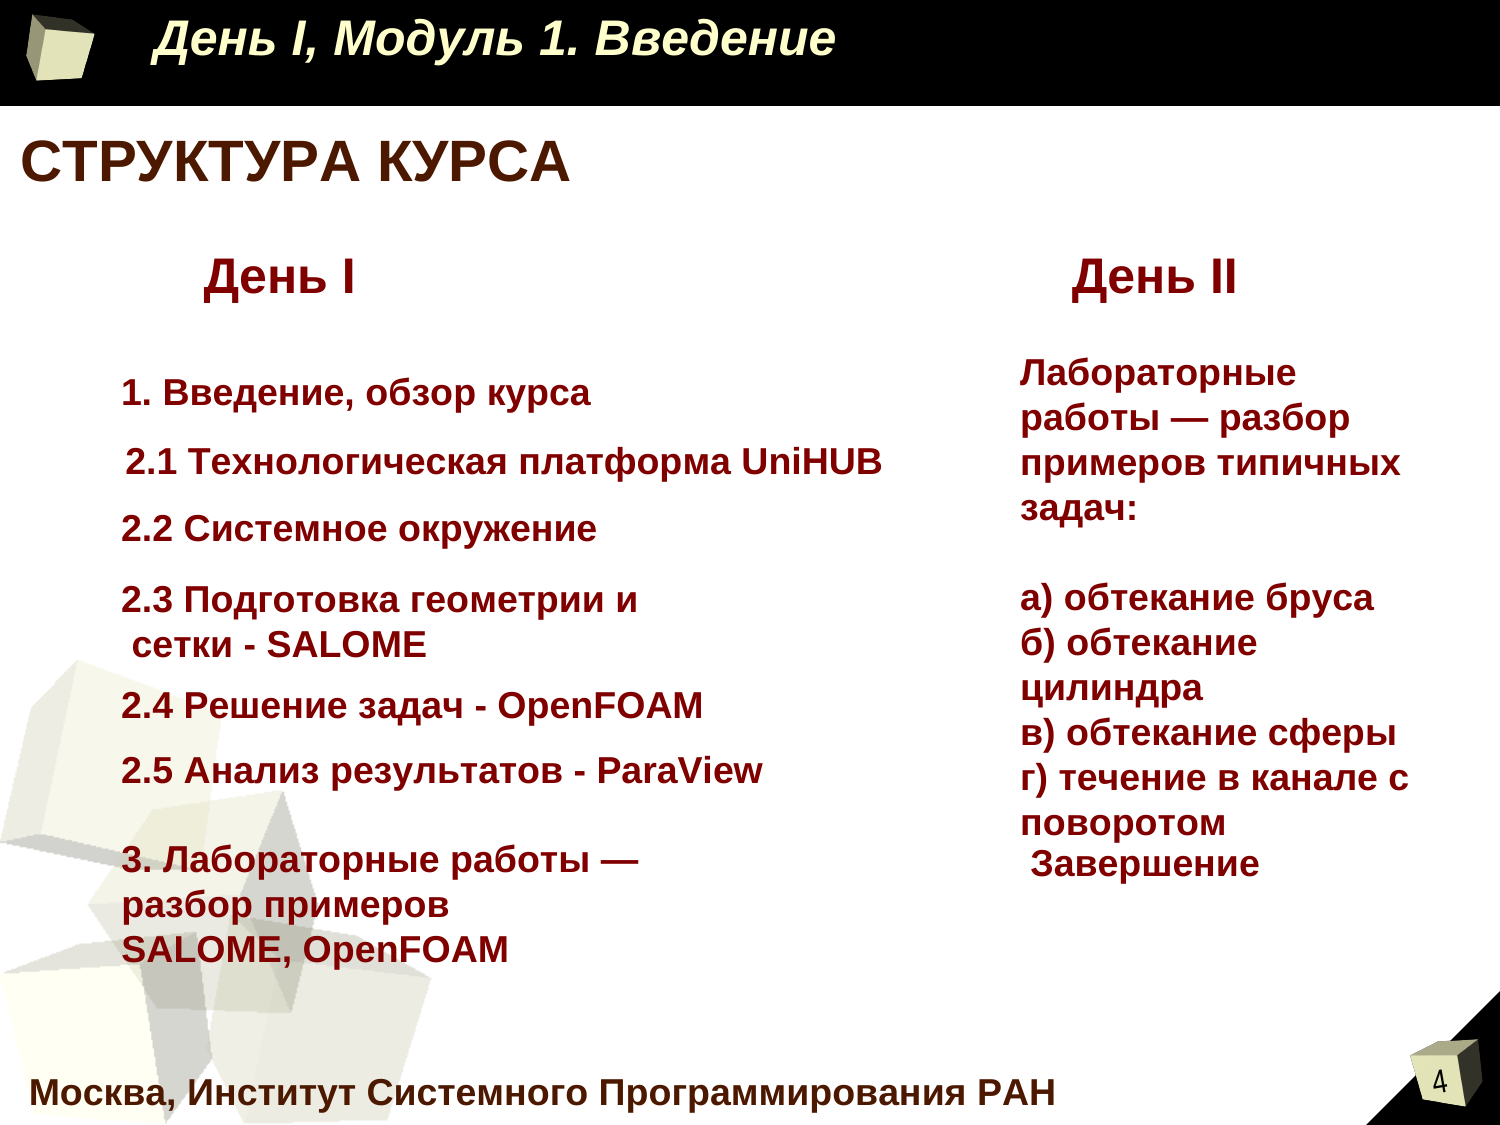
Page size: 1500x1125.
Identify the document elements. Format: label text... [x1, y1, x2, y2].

text_box Лабораторные работы — разбор примеров типичных задач: а) обтекание бруса б) обтекание цилиндра в) обтекание сферы г) течение в канале с поворотом [1005, 340, 1430, 851]
text_box Завершение [1015, 831, 1275, 892]
text_box 3. Лабораторные работы — разбор примеров SALOME, OpenFOAM [106, 827, 665, 978]
text_box 2.2 Системное окружение [106, 496, 613, 557]
text_box 1. Введение, обзор курса [106, 360, 607, 421]
picture [423, 1088, 433, 1102]
picture [0, 659, 433, 1125]
text_box День II [1057, 236, 1254, 312]
text_box 2.1 Технологическая платформа UniHUB [110, 429, 899, 490]
text_box СТРУКТУРА КУРСА [5, 115, 1500, 201]
text_box День I [189, 236, 372, 312]
text_box 2.3 Подготовка геометрии и сетки - SALOME [106, 567, 654, 672]
text_box 2.4 Решение задач - OpenFOAM [106, 673, 720, 734]
text_box 2.5 Анализ результатов - ParaView [106, 738, 779, 799]
